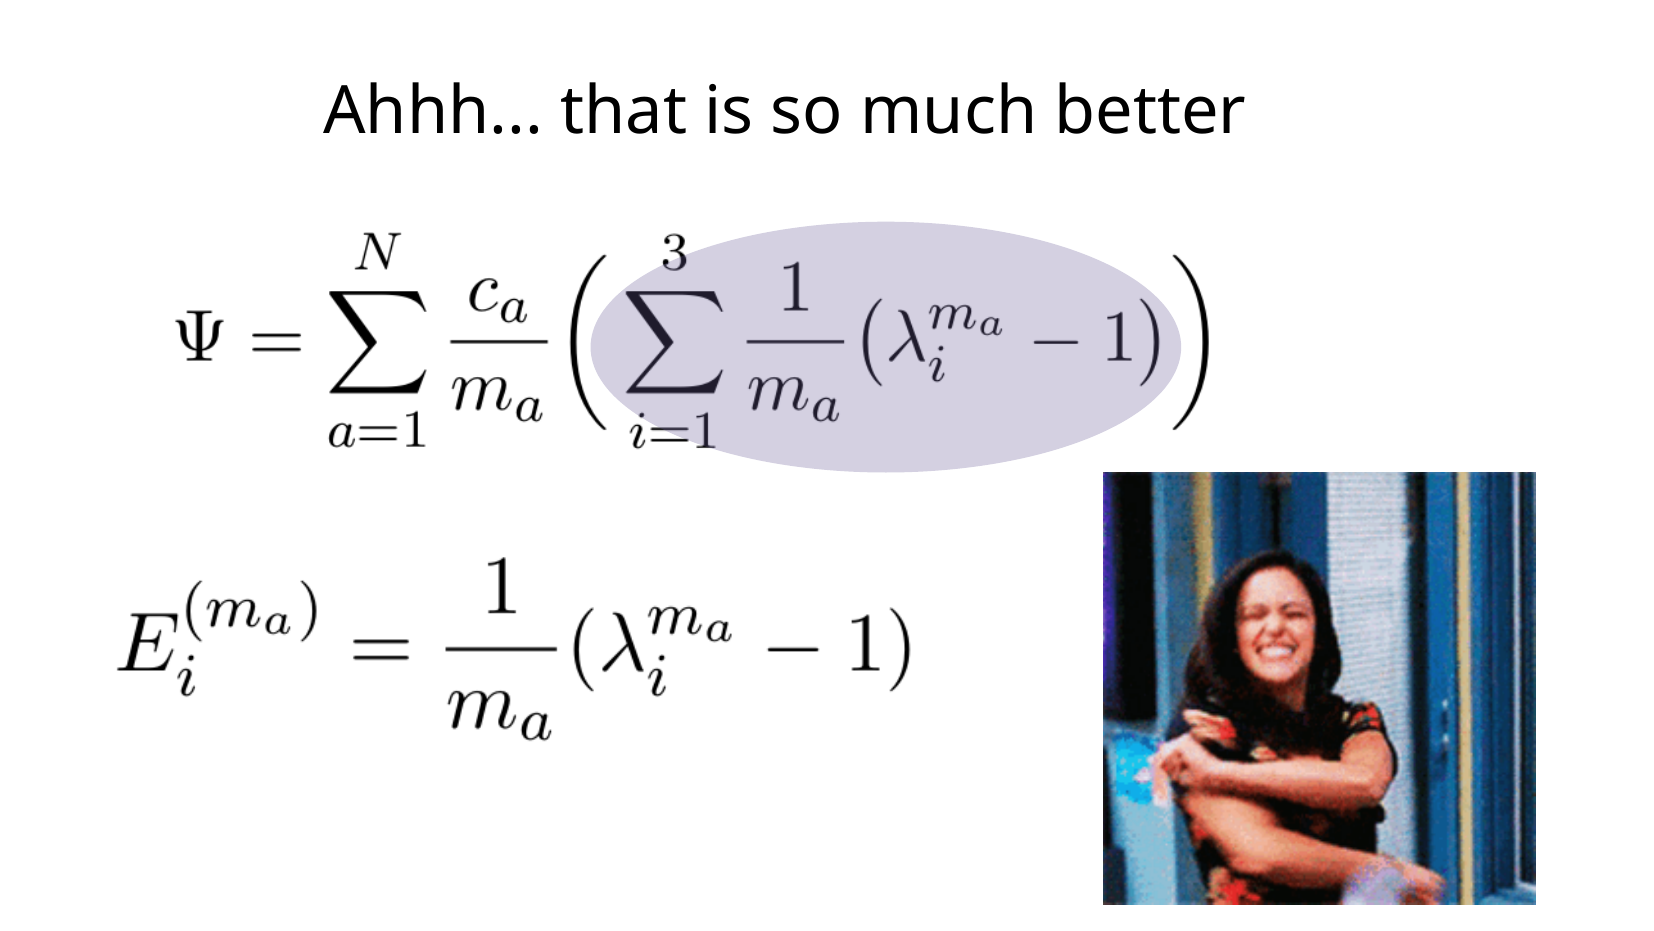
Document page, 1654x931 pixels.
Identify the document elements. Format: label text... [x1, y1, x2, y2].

text_box [590, 221, 1182, 473]
picture [88, 531, 959, 778]
title Ahhh... that is so much better [88, 29, 1483, 185]
picture [147, 213, 1536, 905]
